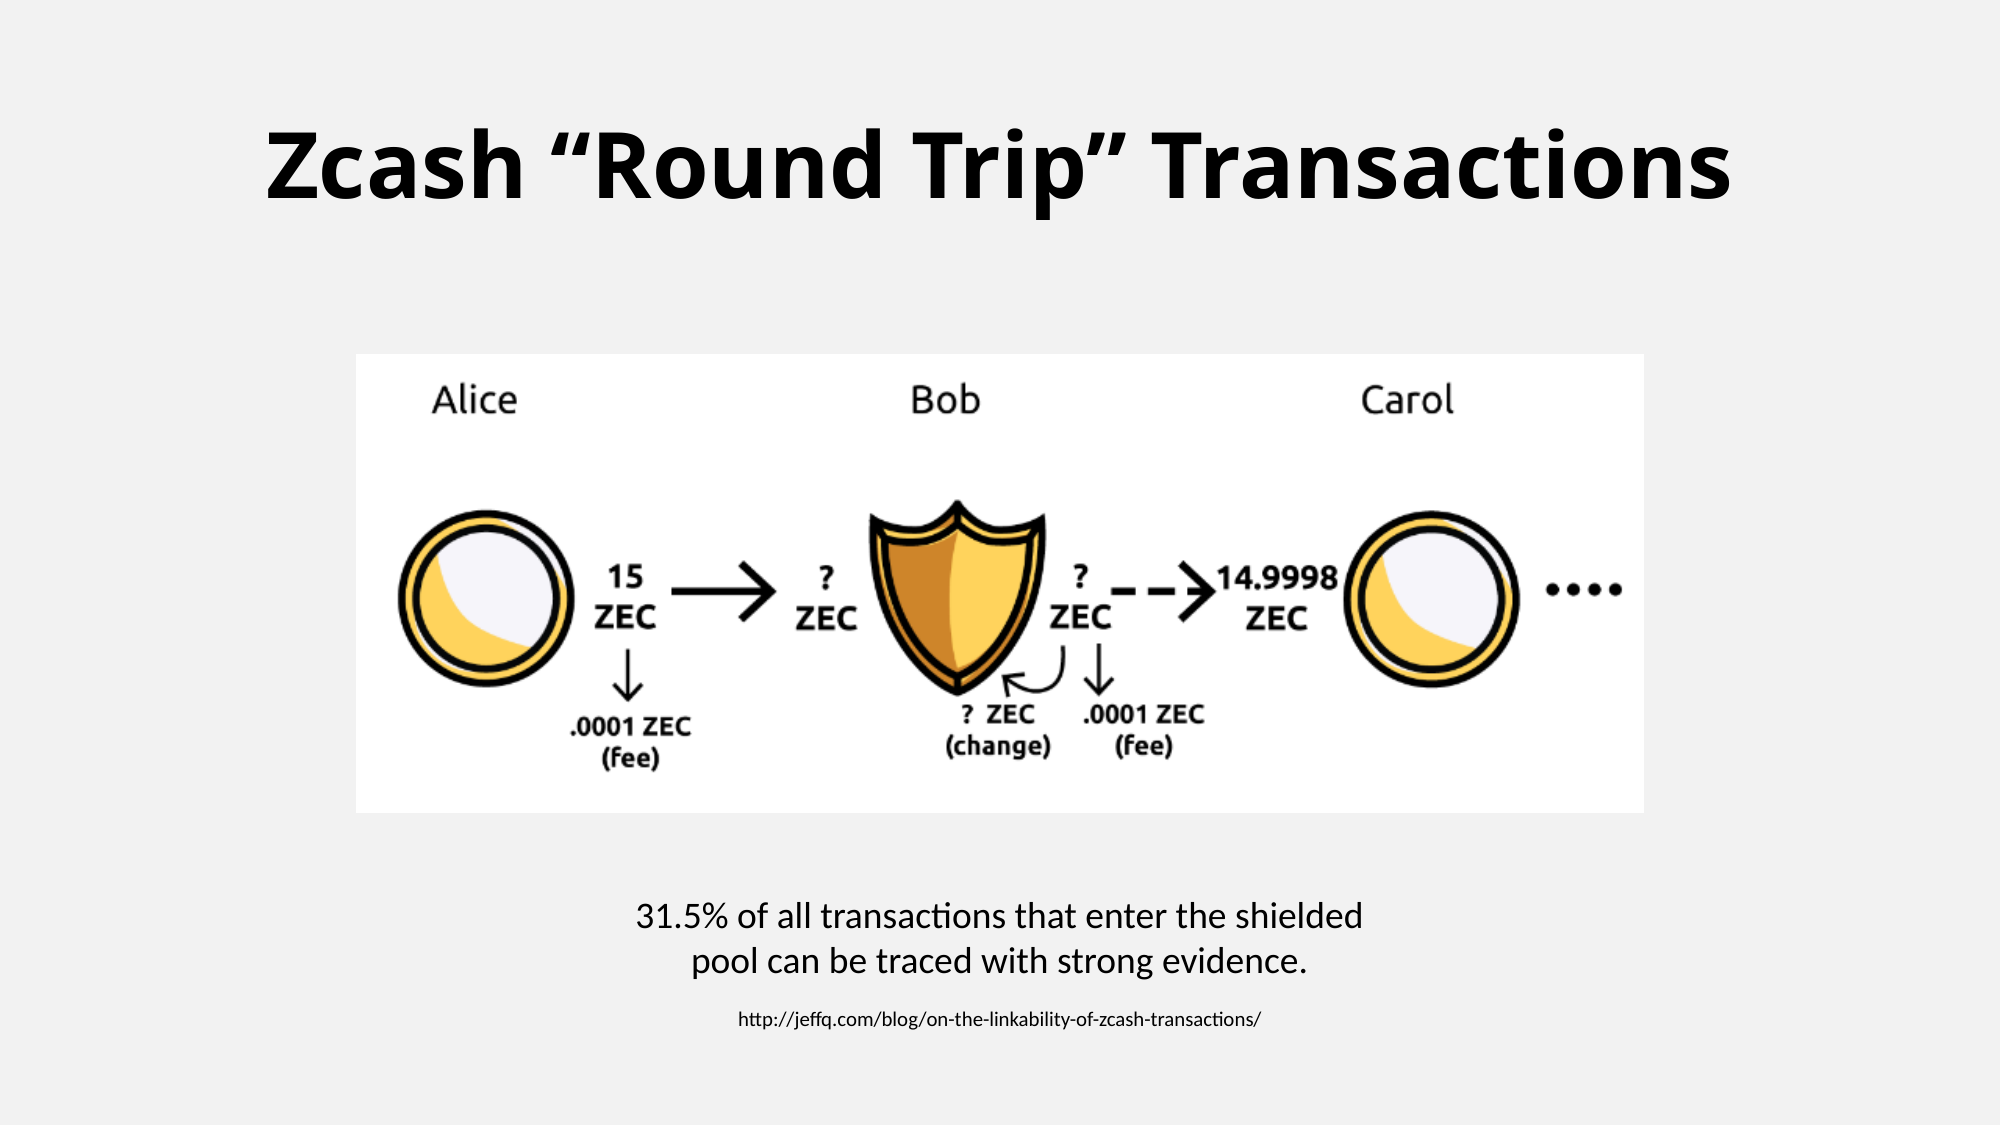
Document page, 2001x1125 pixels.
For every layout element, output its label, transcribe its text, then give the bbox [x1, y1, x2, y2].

text_box 31.5% of all transactions that enter the shielded pool can be traced with strong evidence. http://jeffq.com/blog/on-the-linkability-of-zcash-transactions/ [616, 883, 1384, 1041]
title Zcash “Round Trip” Transactions [137, 59, 1863, 278]
picture [356, 354, 1644, 813]
